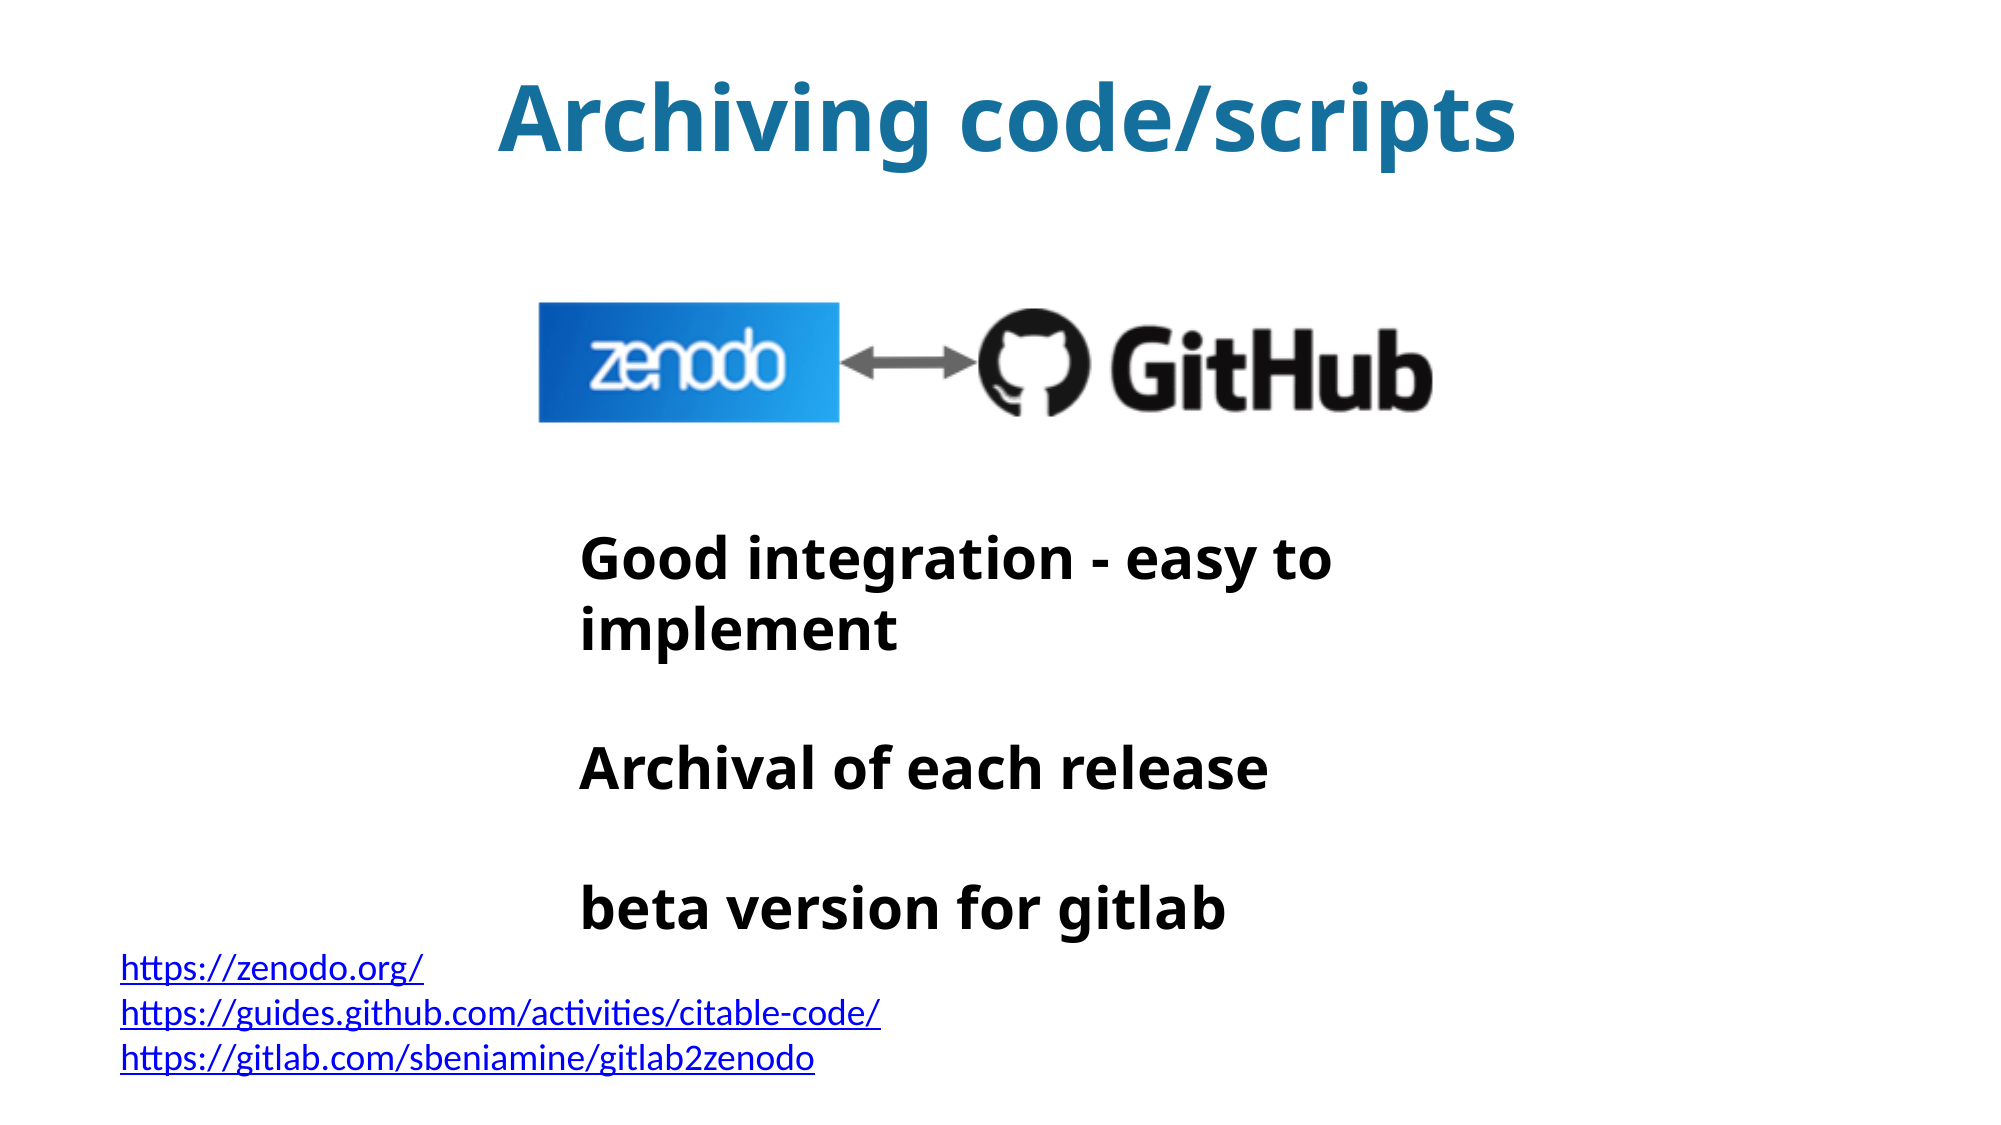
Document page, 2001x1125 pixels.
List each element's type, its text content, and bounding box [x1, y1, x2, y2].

text_box Good integration - easy to implement Archival of each release beta version for gitlab [564, 514, 1559, 994]
text_box Archiving code/scripts [137, 59, 1880, 183]
text_box https://zenodo.org/ https://guides.github.com/activities/citable-code/ https://gitlab.com/sbeniamine/gitlab2zenodo [105, 935, 907, 1086]
picture [483, 277, 1461, 443]
